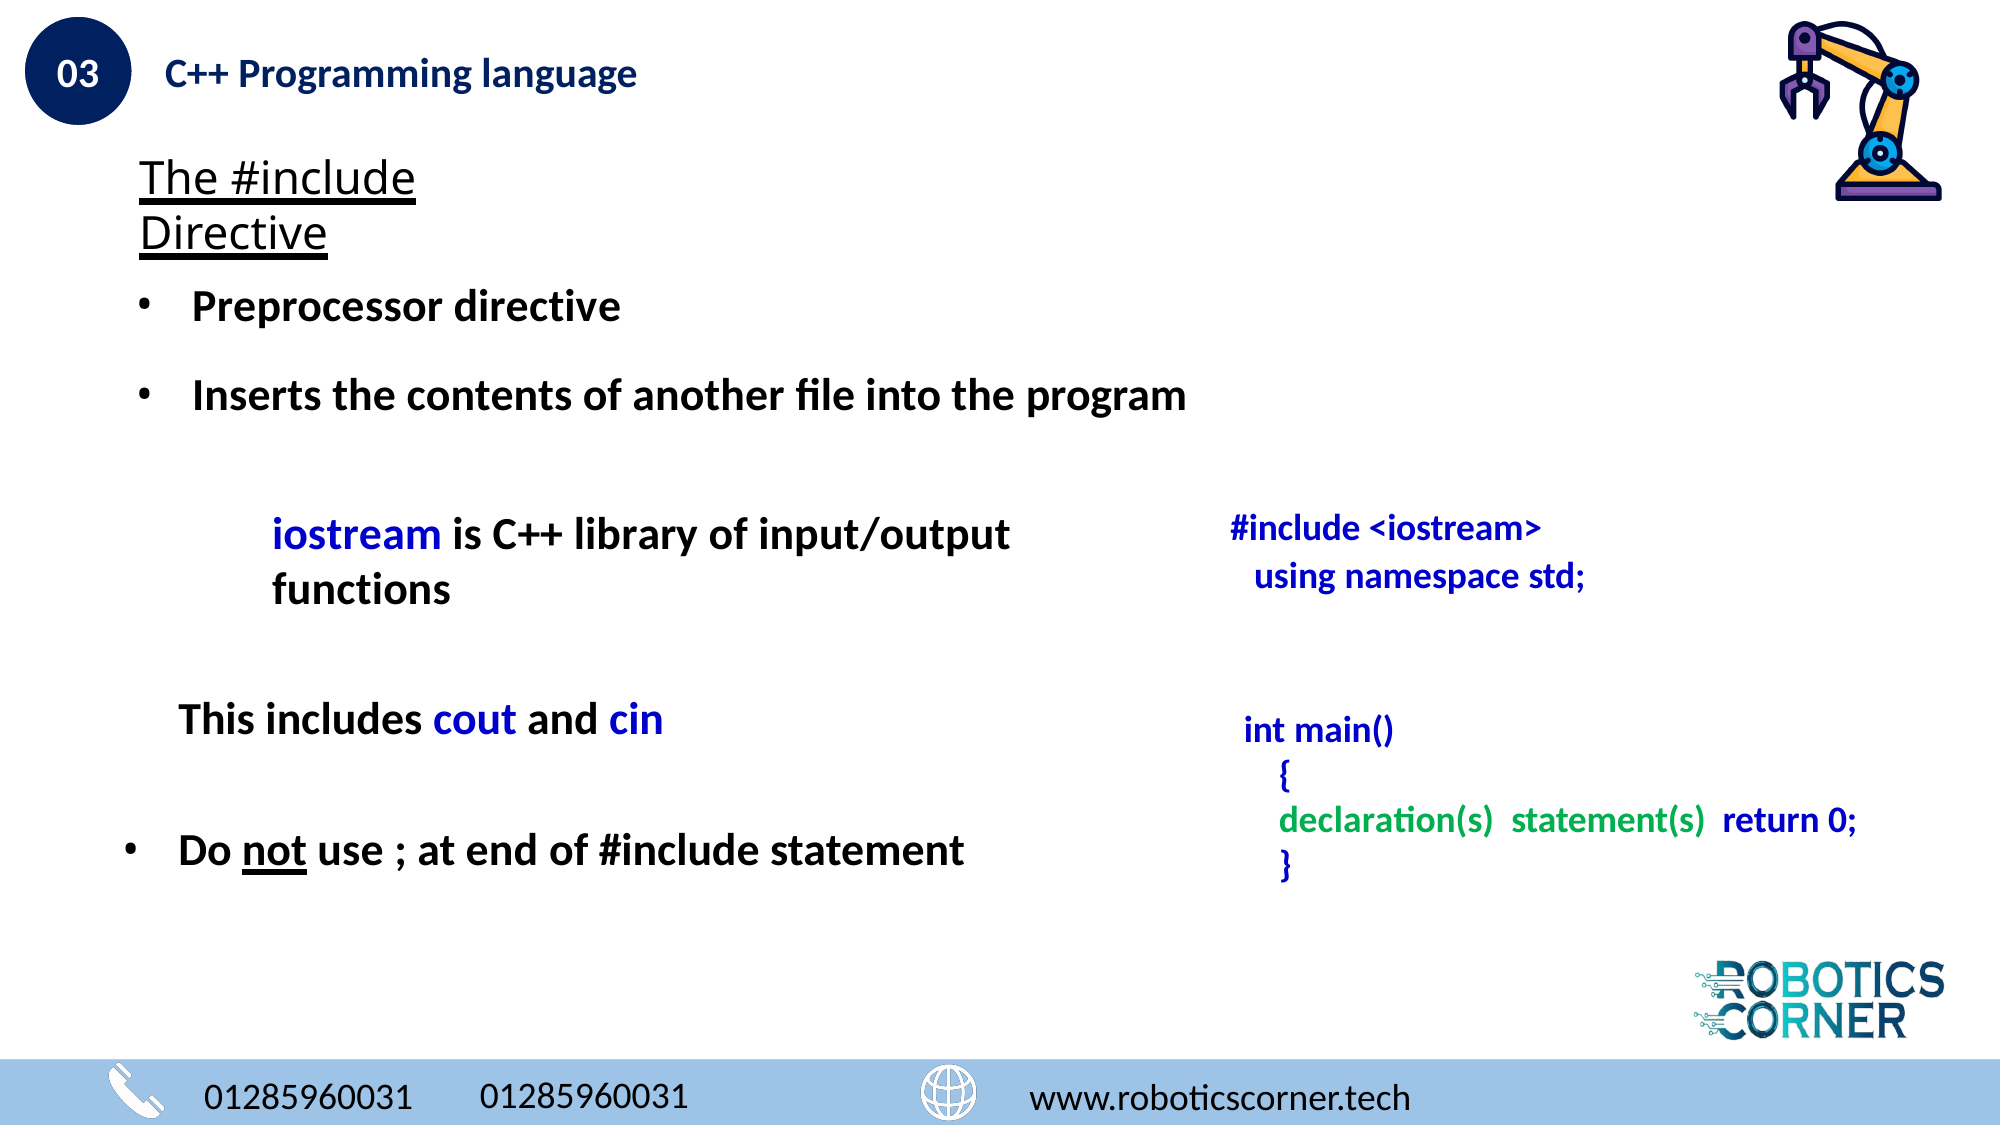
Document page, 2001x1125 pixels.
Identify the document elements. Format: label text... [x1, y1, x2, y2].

text_box iostream is C++ library of input/output functions This includes cout and cin Do not use ; at end of #include statement [119, 501, 1198, 876]
picture [915, 1059, 981, 1125]
text_box 03 [22, 14, 134, 128]
text_box www.roboticscorner.tech [1014, 1065, 1531, 1125]
text_box [981, 1059, 2000, 1125]
text_box Inserts the contents of another file into the program [133, 362, 1188, 420]
text_box C++ Programming language [150, 38, 697, 103]
picture [1771, 21, 1950, 201]
title The #include Directive [137, 107, 566, 272]
text_box #include <iostream> using namespace std; [1228, 499, 1590, 596]
text_box int main() { declaration(s) statement(s) return 0; } [1241, 702, 1981, 886]
text_box [0, 1059, 915, 1125]
picture [1680, 886, 1953, 1059]
text_box 01285960031 [189, 1064, 495, 1125]
picture [103, 1057, 170, 1124]
text_box 01285960031 [465, 1063, 811, 1124]
text_box Preprocessor directive [133, 272, 975, 331]
